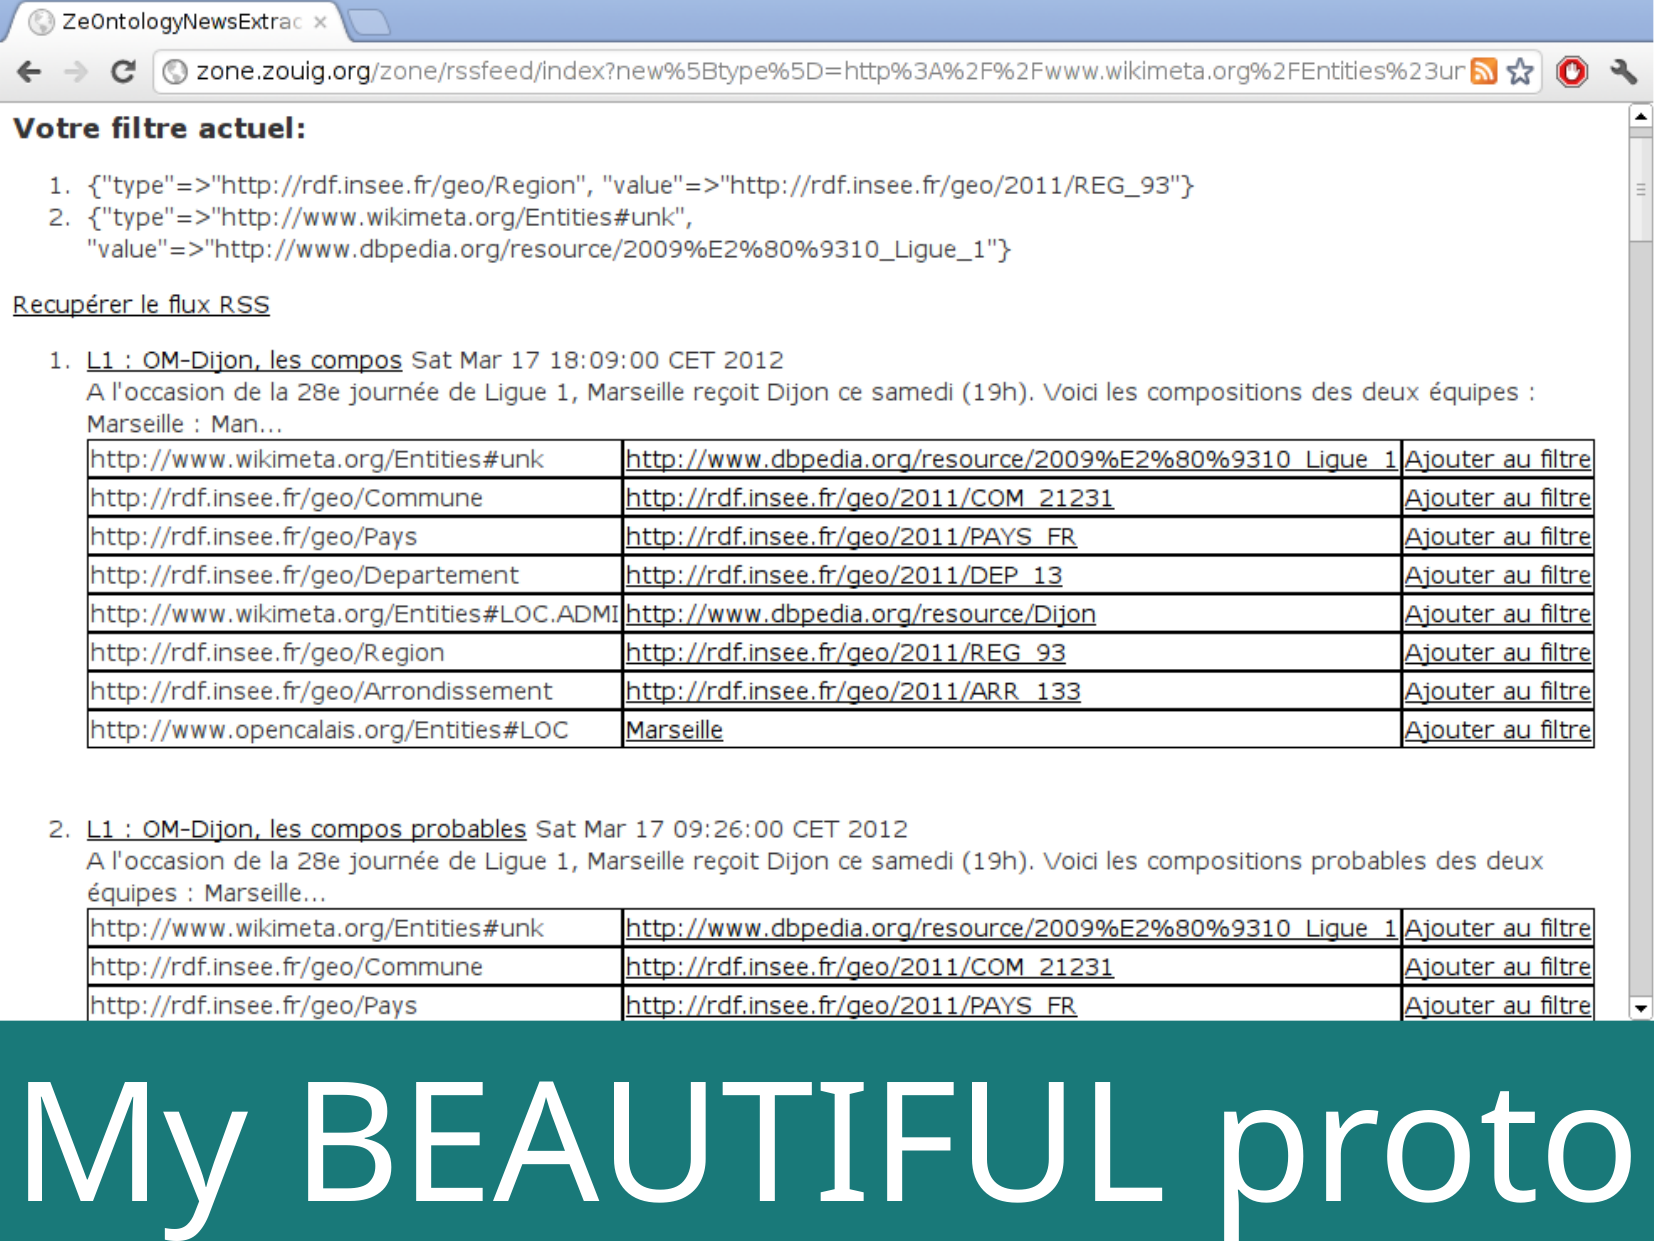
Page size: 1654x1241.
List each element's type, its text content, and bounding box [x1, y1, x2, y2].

picture [0, 0, 1654, 1020]
text_box My BEAUTIFUL proto [1239, 1122, 1288, 1190]
text_box My BEAUTIFUL proto [0, 1020, 1654, 1241]
